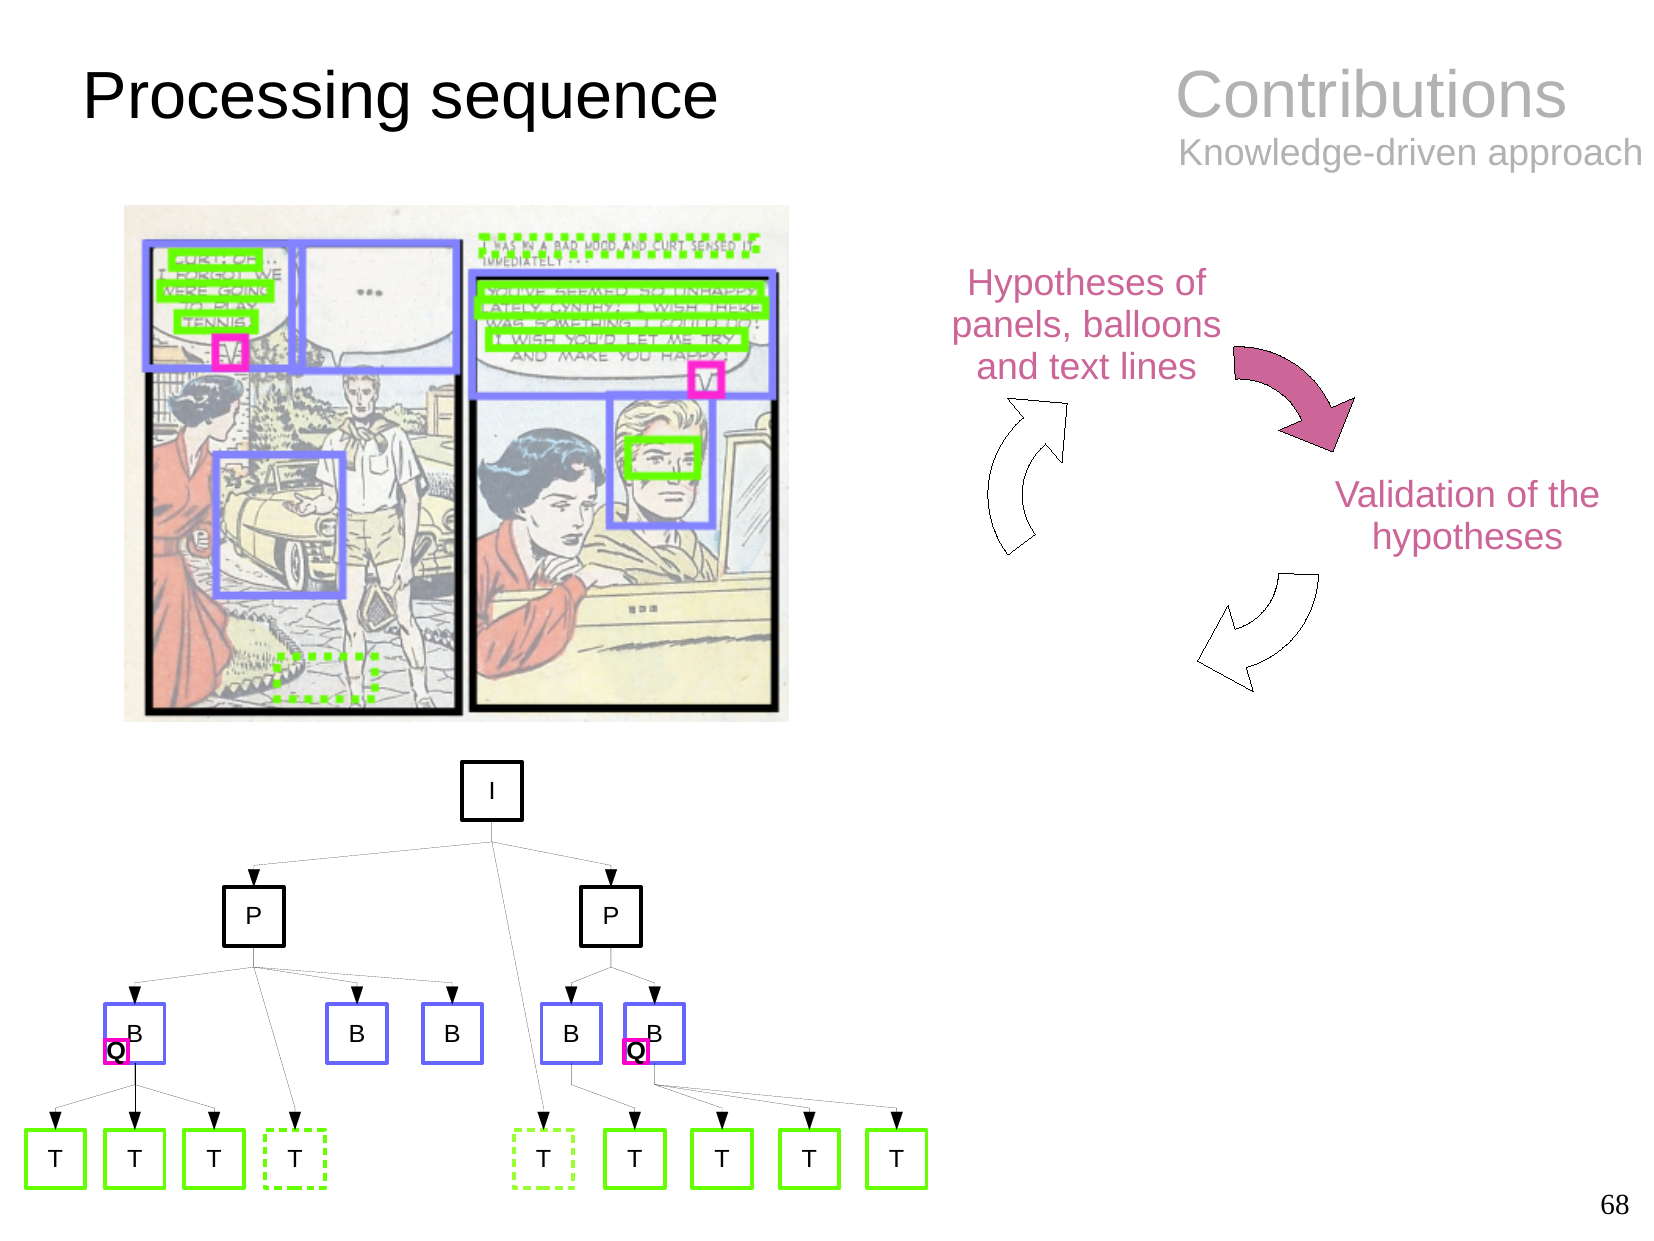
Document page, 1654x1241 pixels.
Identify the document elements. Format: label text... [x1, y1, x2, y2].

title Processing sequence [82, 55, 1571, 136]
picture [124, 205, 804, 722]
text_box Hypotheses of panels, balloons and text lines [897, 253, 1276, 395]
chart [17, 755, 945, 1193]
text_box [1276, 353, 1355, 452]
text_box Validation of the hypotheses [1311, 466, 1625, 566]
